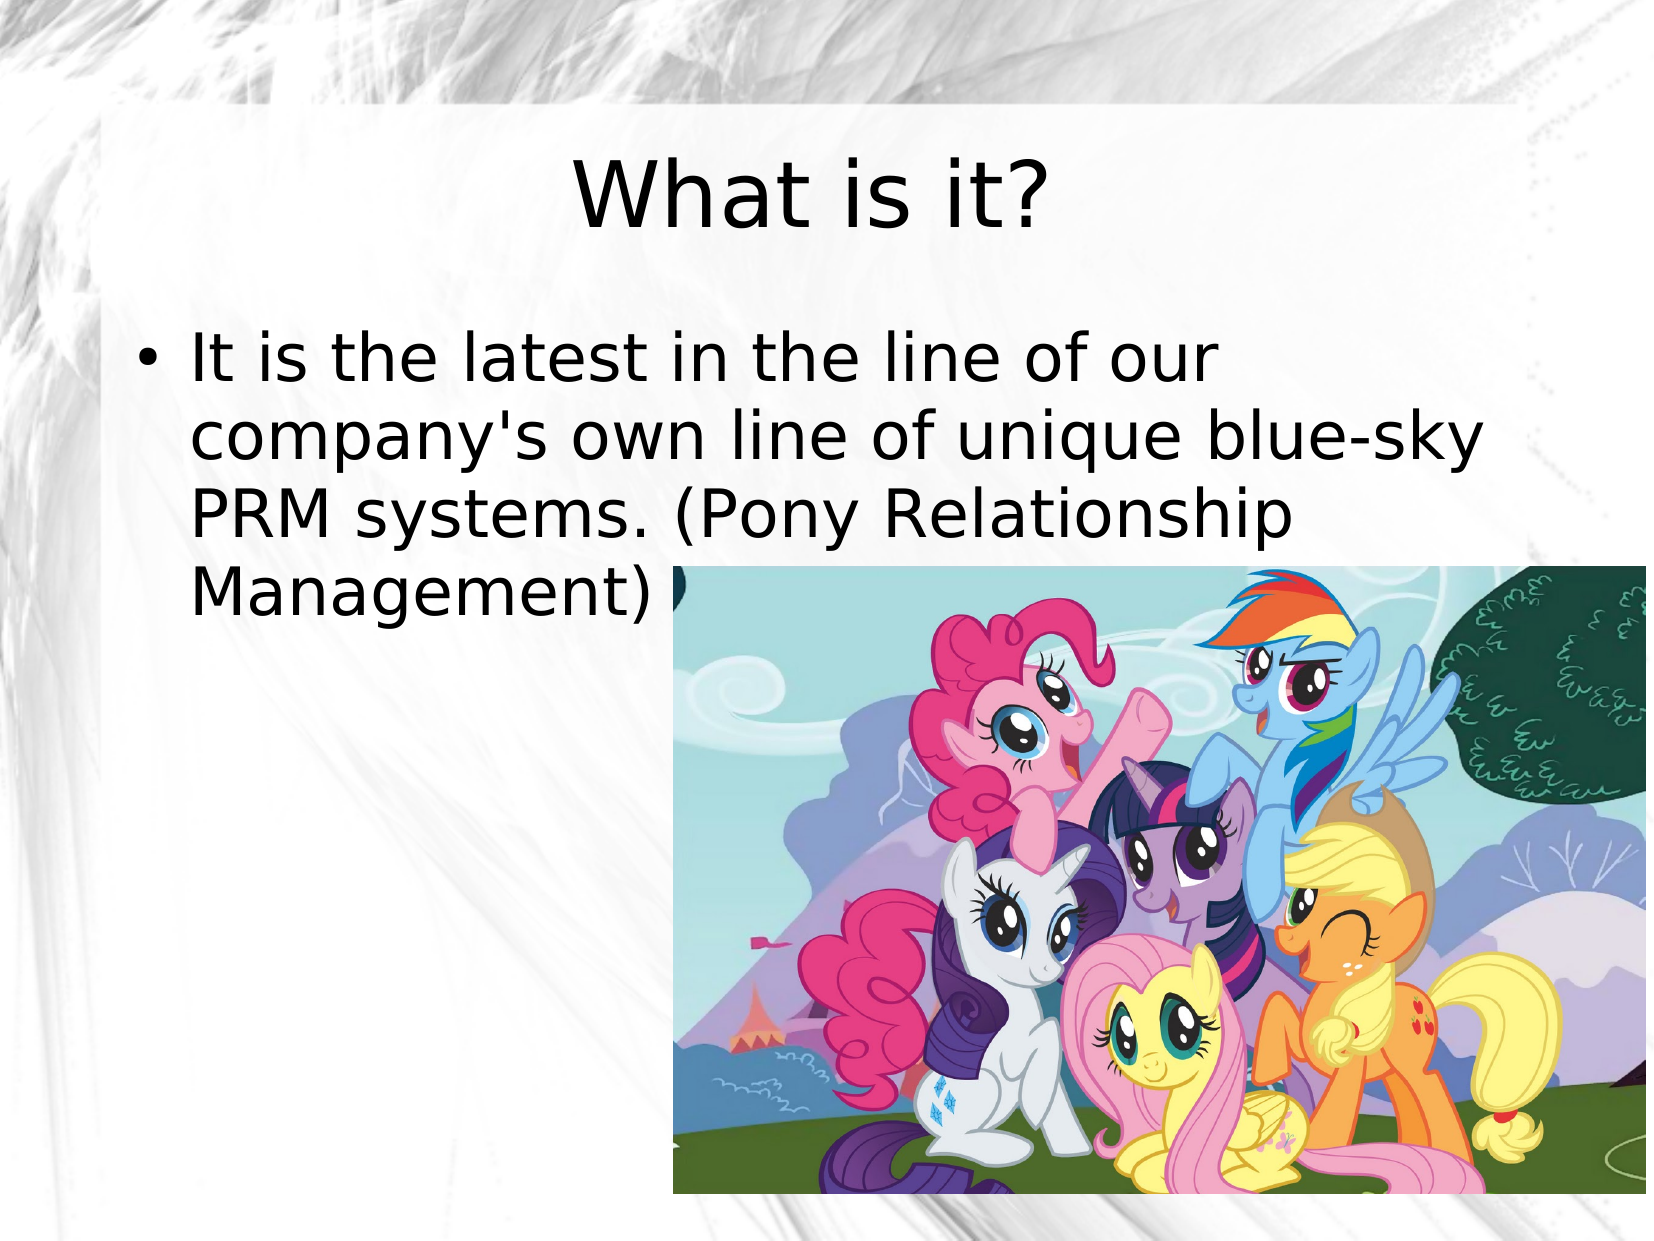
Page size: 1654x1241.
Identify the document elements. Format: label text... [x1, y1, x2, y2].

list It is the latest in the line of our company's own line of unique blue-sky PRM systems. (Pony Relationship Management) [118, 319, 1571, 1040]
picture [0, 0, 1654, 1241]
title What is it? [118, 112, 1506, 281]
